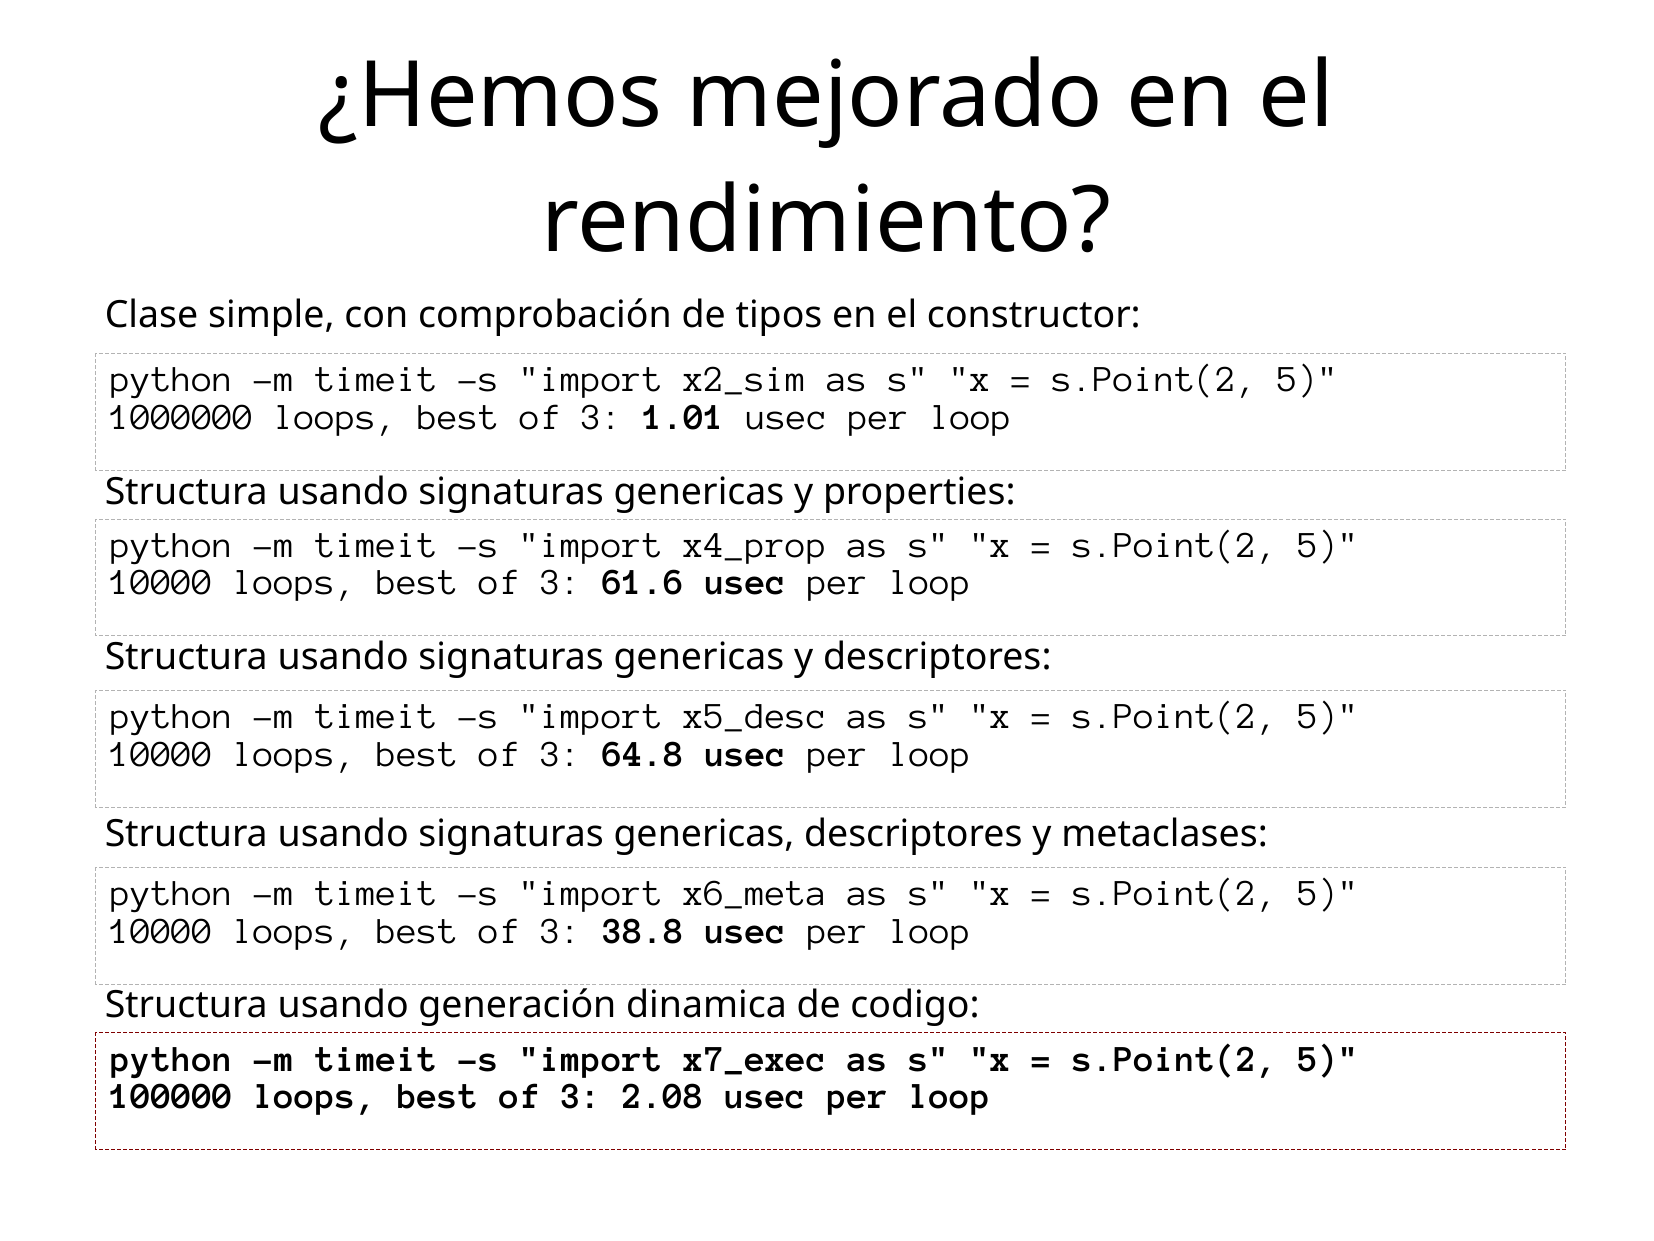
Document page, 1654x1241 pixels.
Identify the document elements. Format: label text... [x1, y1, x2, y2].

text_box python -m timeit -s "import x7_exec as s" "x = s.Point(2, 5)" 100000 loops, best of 3: 2.08 usec per loop [95, 1032, 1566, 1123]
text_box python -m timeit -s "import x5_desc as s" "x = s.Point(2, 5)" 10000 loops, best of 3: 64.8 usec per loop [95, 690, 1566, 781]
text_box python -m timeit -s "import x6_meta as s" "x = s.Point(2, 5)" 10000 loops, best of 3: 38.8 usec per loop [95, 867, 1566, 958]
text_box python -m timeit -s "import x4_prop as s" "x = s.Point(2, 5)" 10000 loops, best of 3: 61.6 usec per loop [95, 519, 1566, 609]
text_box python -m timeit -s "import x2_sim as s" "x = s.Point(2, 5)" 1000000 loops, best of 3: 1.01 usec per loop [95, 353, 1566, 444]
text_box Clase simple, con comprobación de tipos en el constructor: [90, 279, 1576, 339]
title ¿Hemos mejorado en el rendimiento? [82, 49, 1571, 257]
text_box Structura usando signaturas genericas y descriptores: [90, 622, 1576, 681]
text_box Structura usando signaturas genericas y properties: [90, 456, 1576, 516]
text_box Structura usando generación dinamica de codigo: [90, 970, 1576, 1030]
text_box Structura usando signaturas genericas, descriptores y metaclases: [90, 799, 1576, 859]
